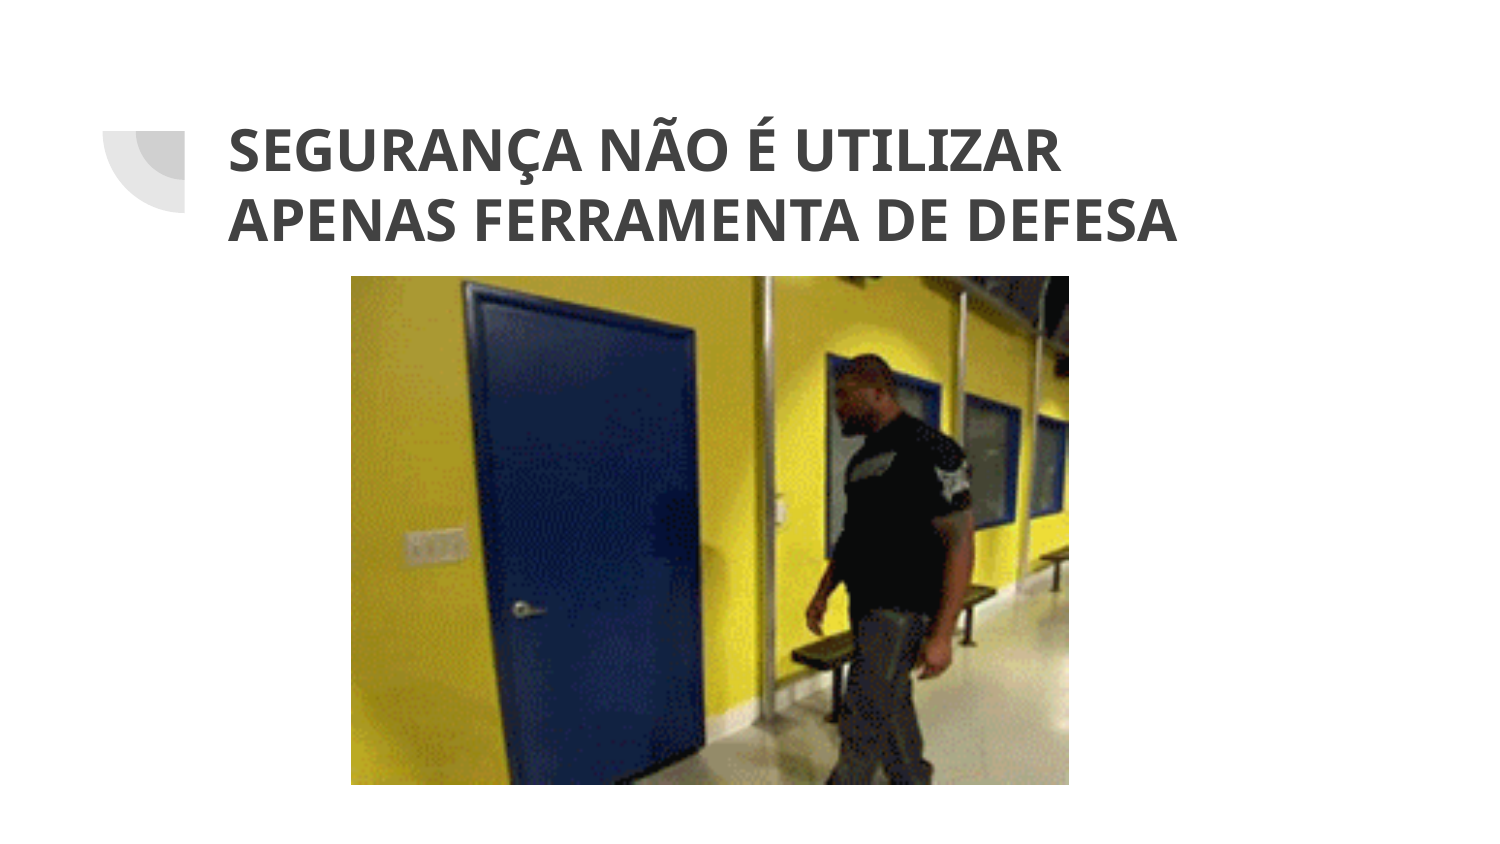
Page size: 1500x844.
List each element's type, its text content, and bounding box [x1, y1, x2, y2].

title SEGURANÇA NÃO É UTILIZAR APENAS FERRAMENTA DE DEFESA [213, 98, 1368, 263]
picture [351, 276, 1069, 785]
